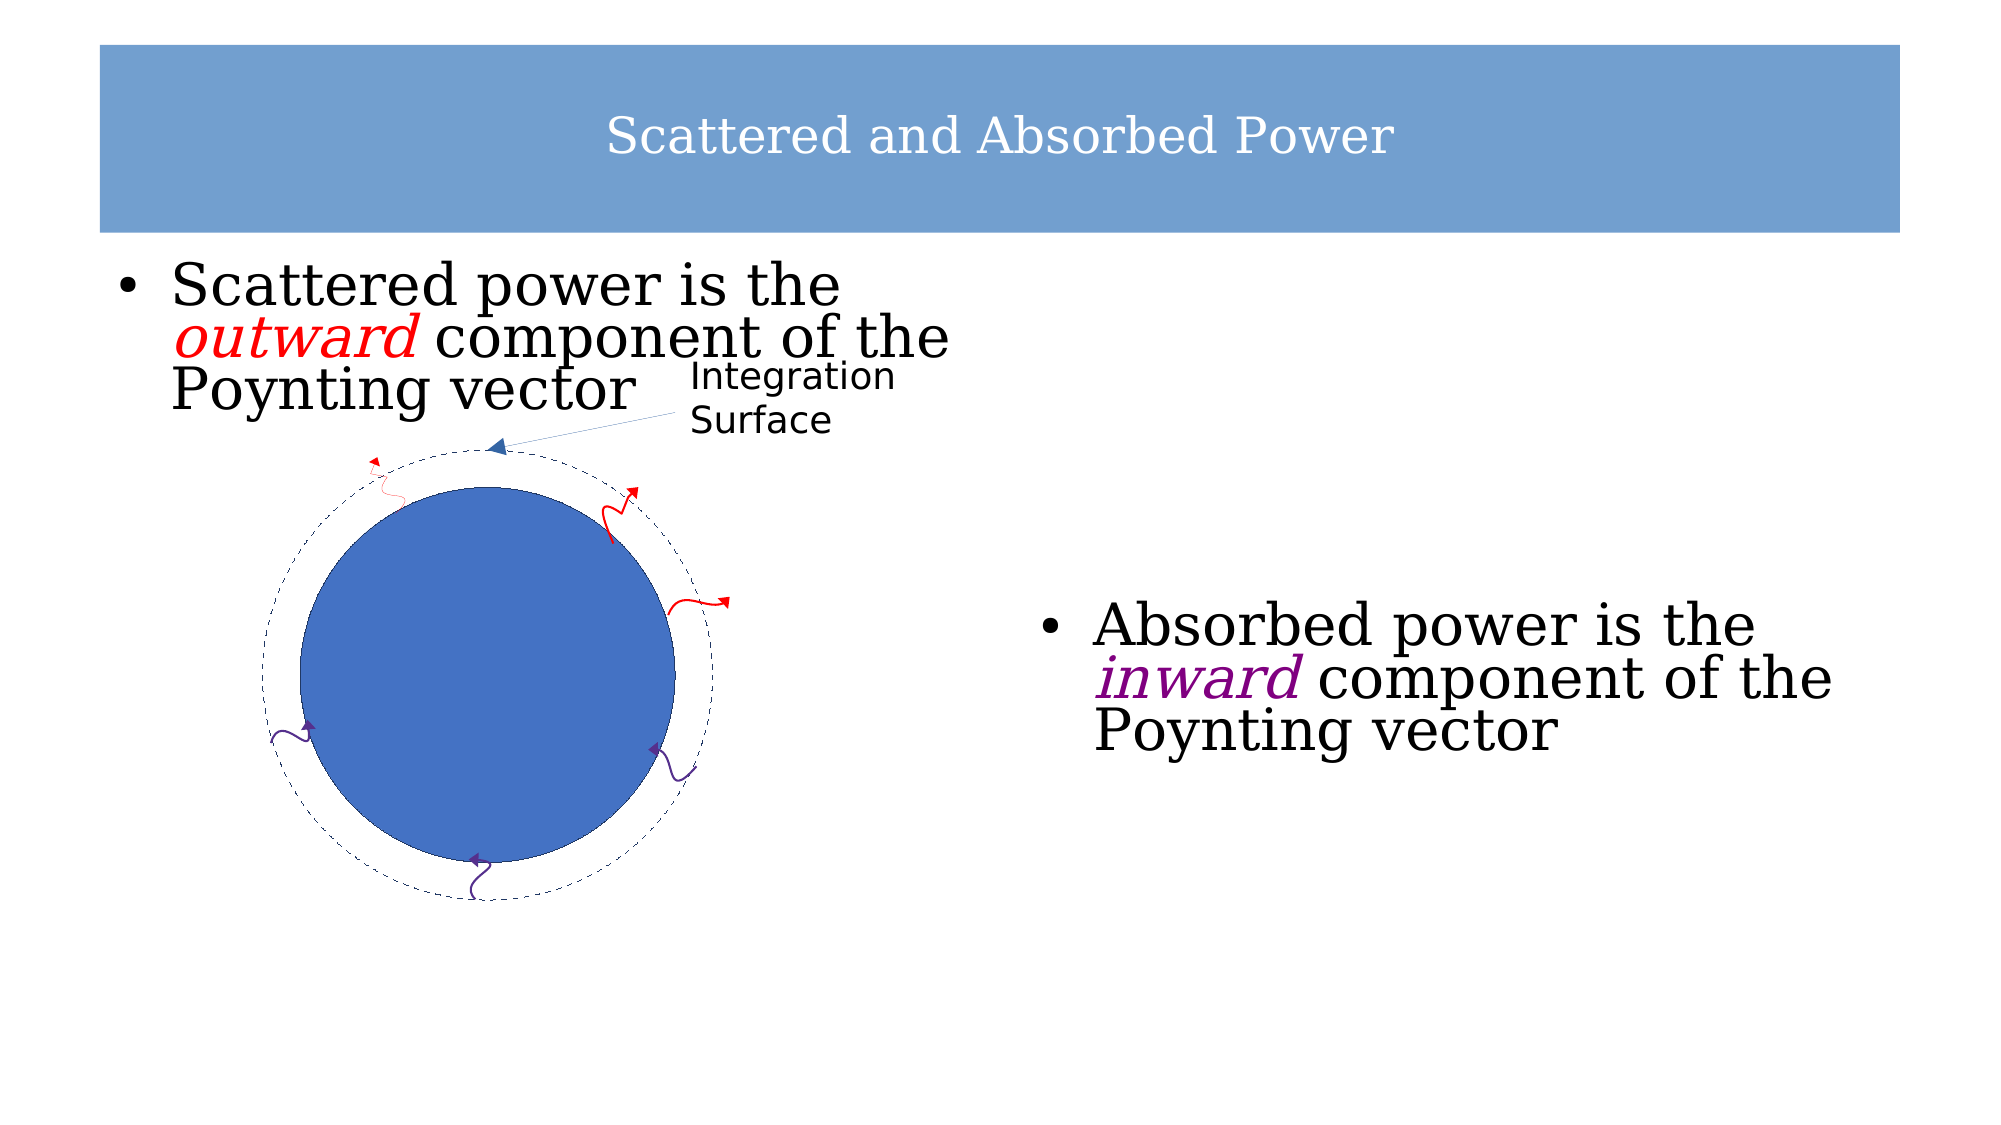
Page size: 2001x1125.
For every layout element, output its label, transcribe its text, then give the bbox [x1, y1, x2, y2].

text_box Integration Surface [675, 347, 938, 465]
text_box [300, 487, 676, 863]
title Scattered and Absorbed Power [99, 44, 1900, 233]
list Absorbed power is the inward component of the Poynting vector [1022, 604, 1901, 916]
list Scattered power is the outward component of the Poynting vector [99, 263, 979, 916]
